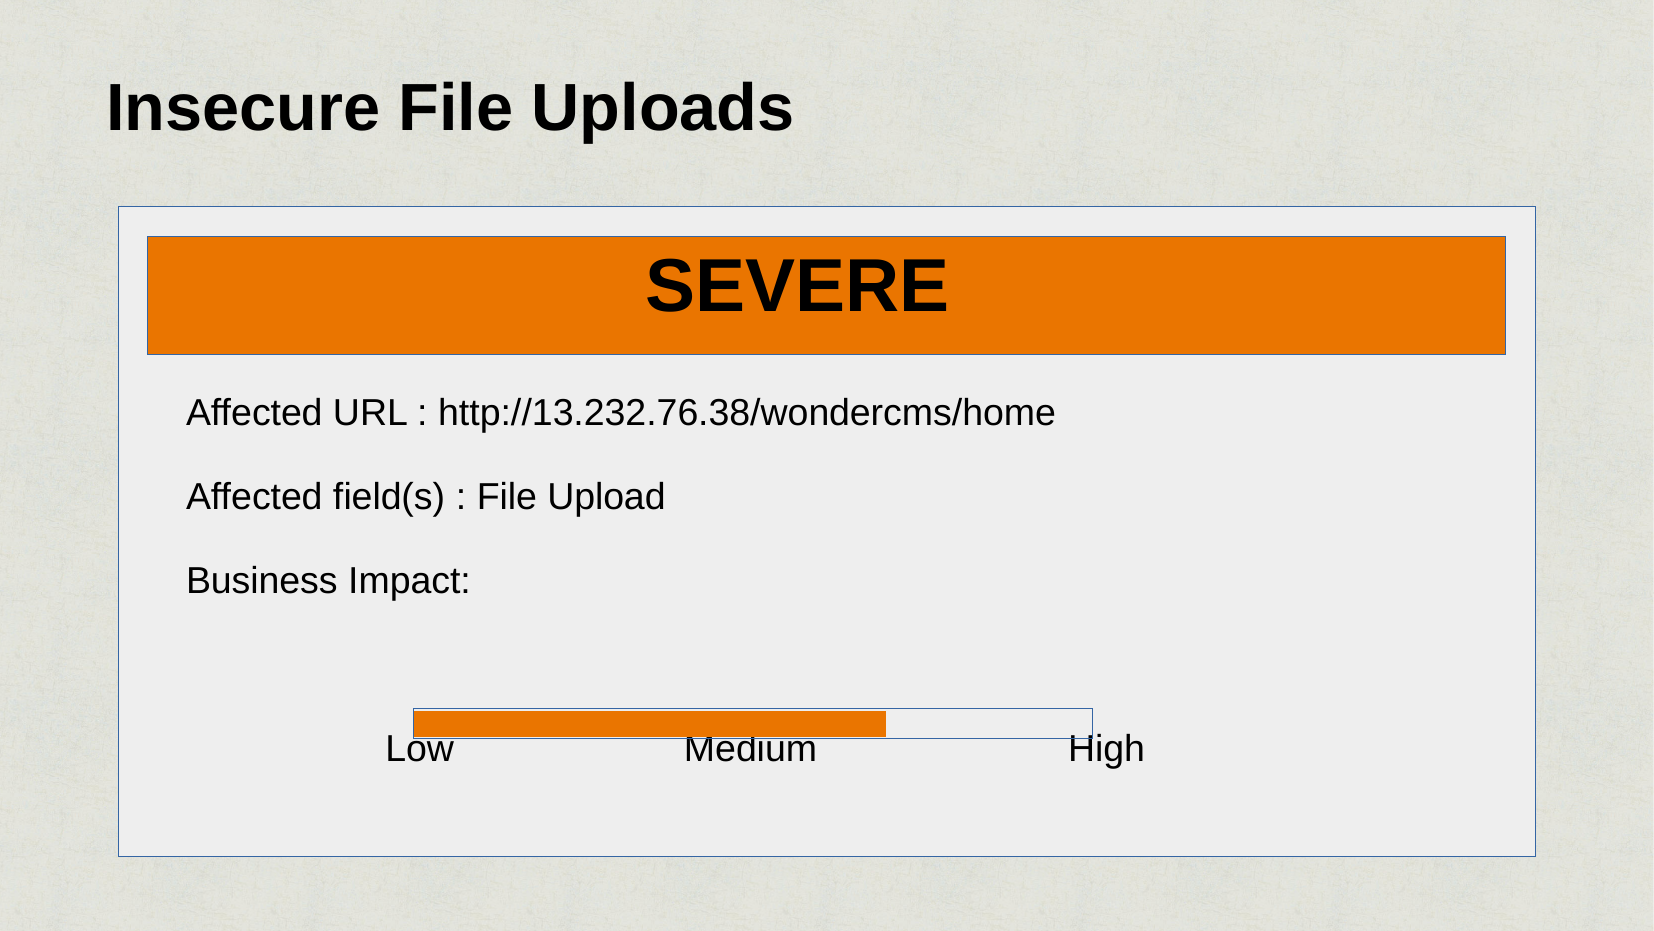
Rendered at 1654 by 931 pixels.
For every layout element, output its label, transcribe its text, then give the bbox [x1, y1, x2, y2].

title Insecure File Uploads [106, 29, 1595, 185]
picture [0, 0, 1654, 931]
text_box [118, 206, 1536, 857]
text_box Affected URL : http://13.232.76.38/wondercms/home Affected field(s) : File Upload Business Impact: Low Medium High [171, 383, 1471, 843]
text_box SEVERE [118, 236, 1477, 355]
